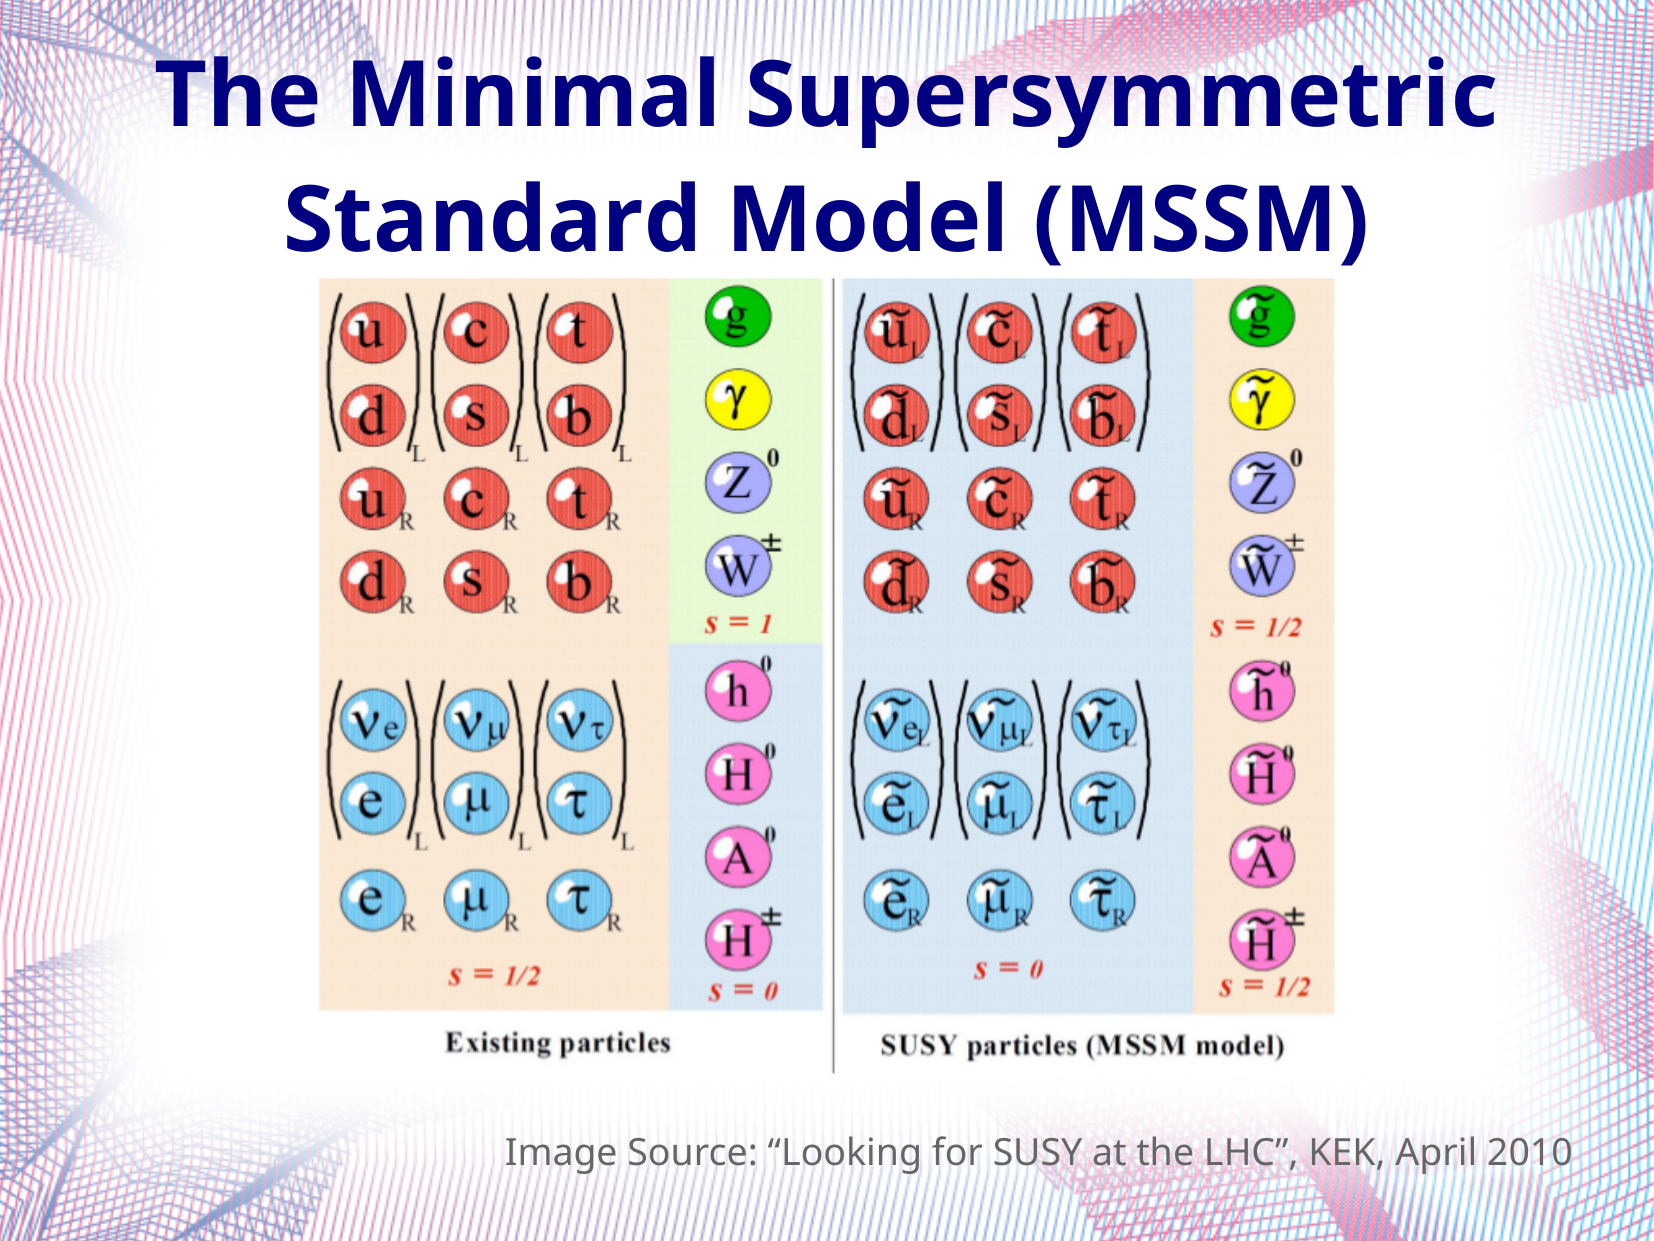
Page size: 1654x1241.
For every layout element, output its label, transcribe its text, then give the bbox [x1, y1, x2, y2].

text_box Image Source: “Looking for SUSY at the LHC”, KEK, April 2010 [490, 1118, 1565, 1176]
picture [0, 0, 1654, 1241]
title The Minimal Supersymmetric Standard Model (MSSM) [82, 49, 1571, 257]
